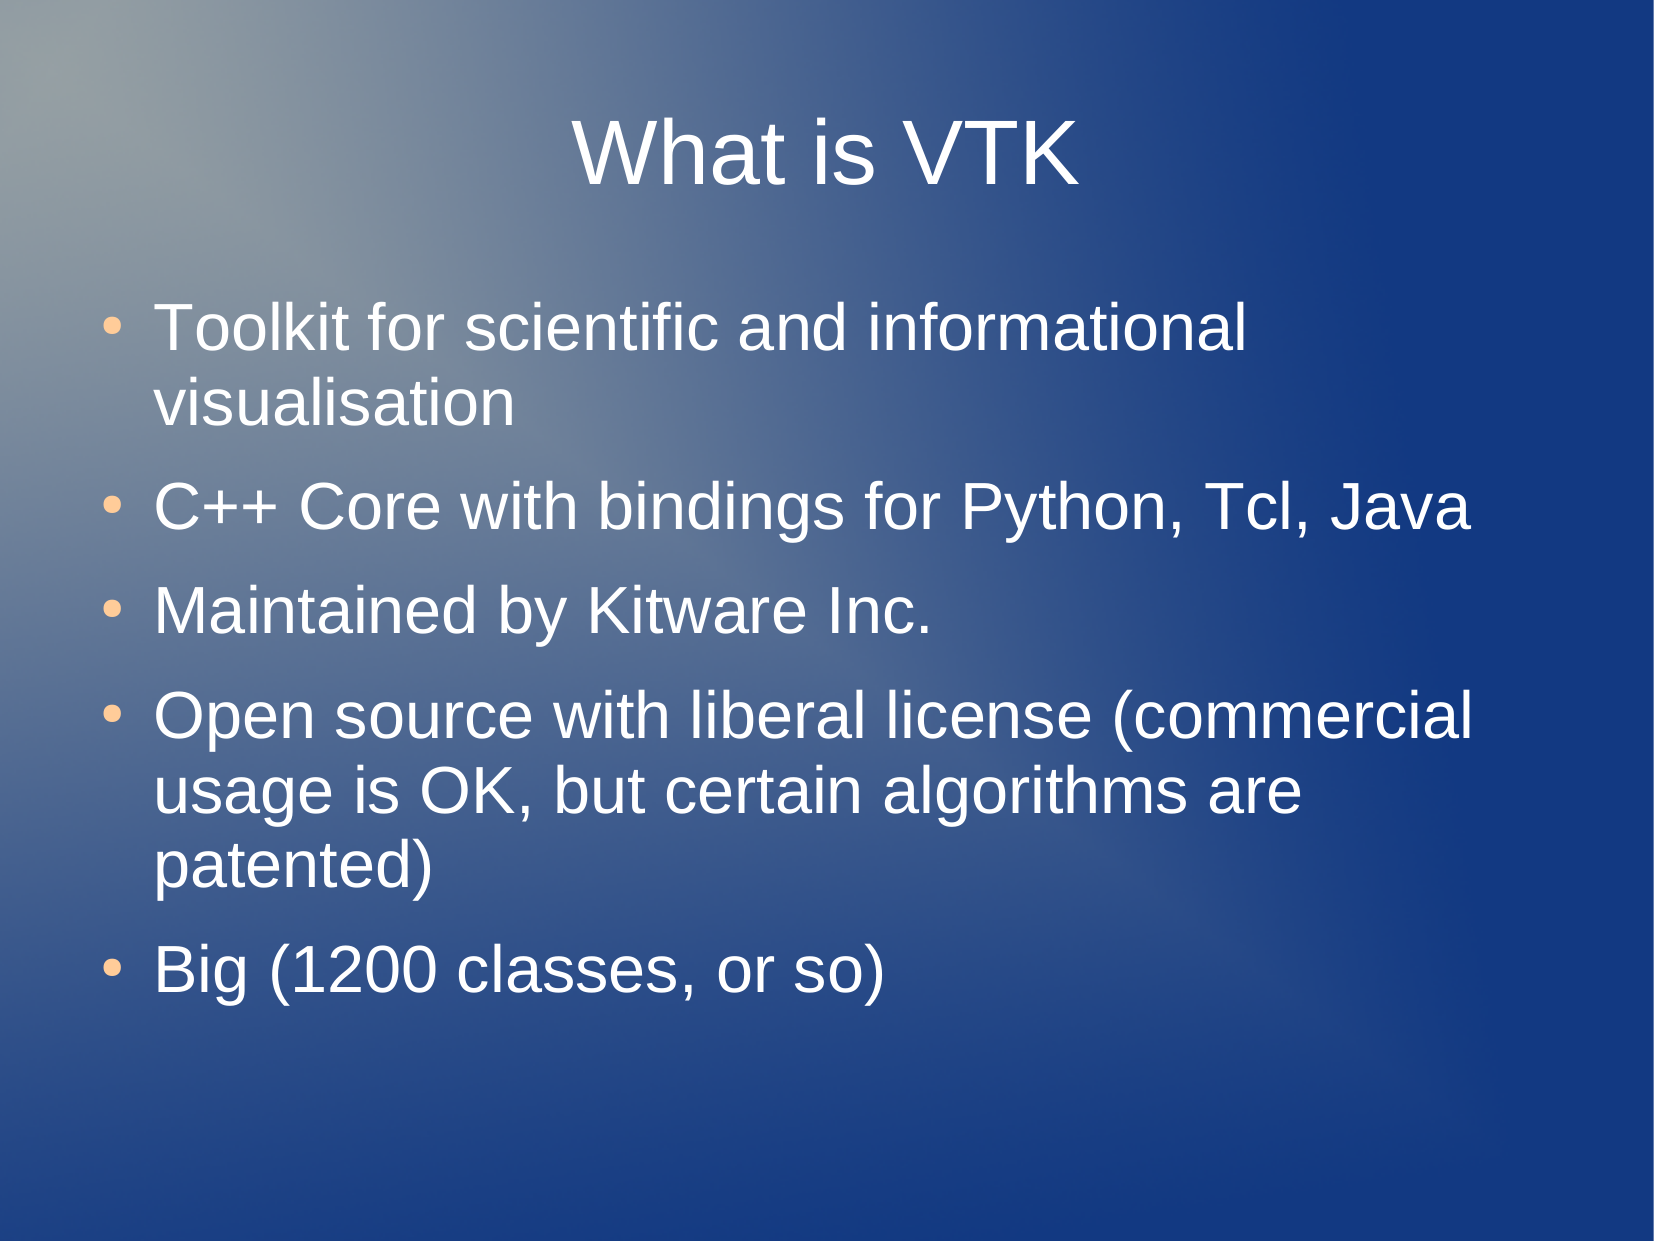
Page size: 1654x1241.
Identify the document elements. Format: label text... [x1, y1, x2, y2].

title What is VTK [82, 56, 1571, 250]
list Toolkit for scientific and informational visualisation C++ Core with bindings for Python, Tcl, Java Maintained by Kitware Inc. Open source with liberal license (commercial usage is OK, but certain algorithms are patented) Big (1200 classes, or so) [82, 290, 1571, 1094]
picture [0, 0, 1654, 1241]
